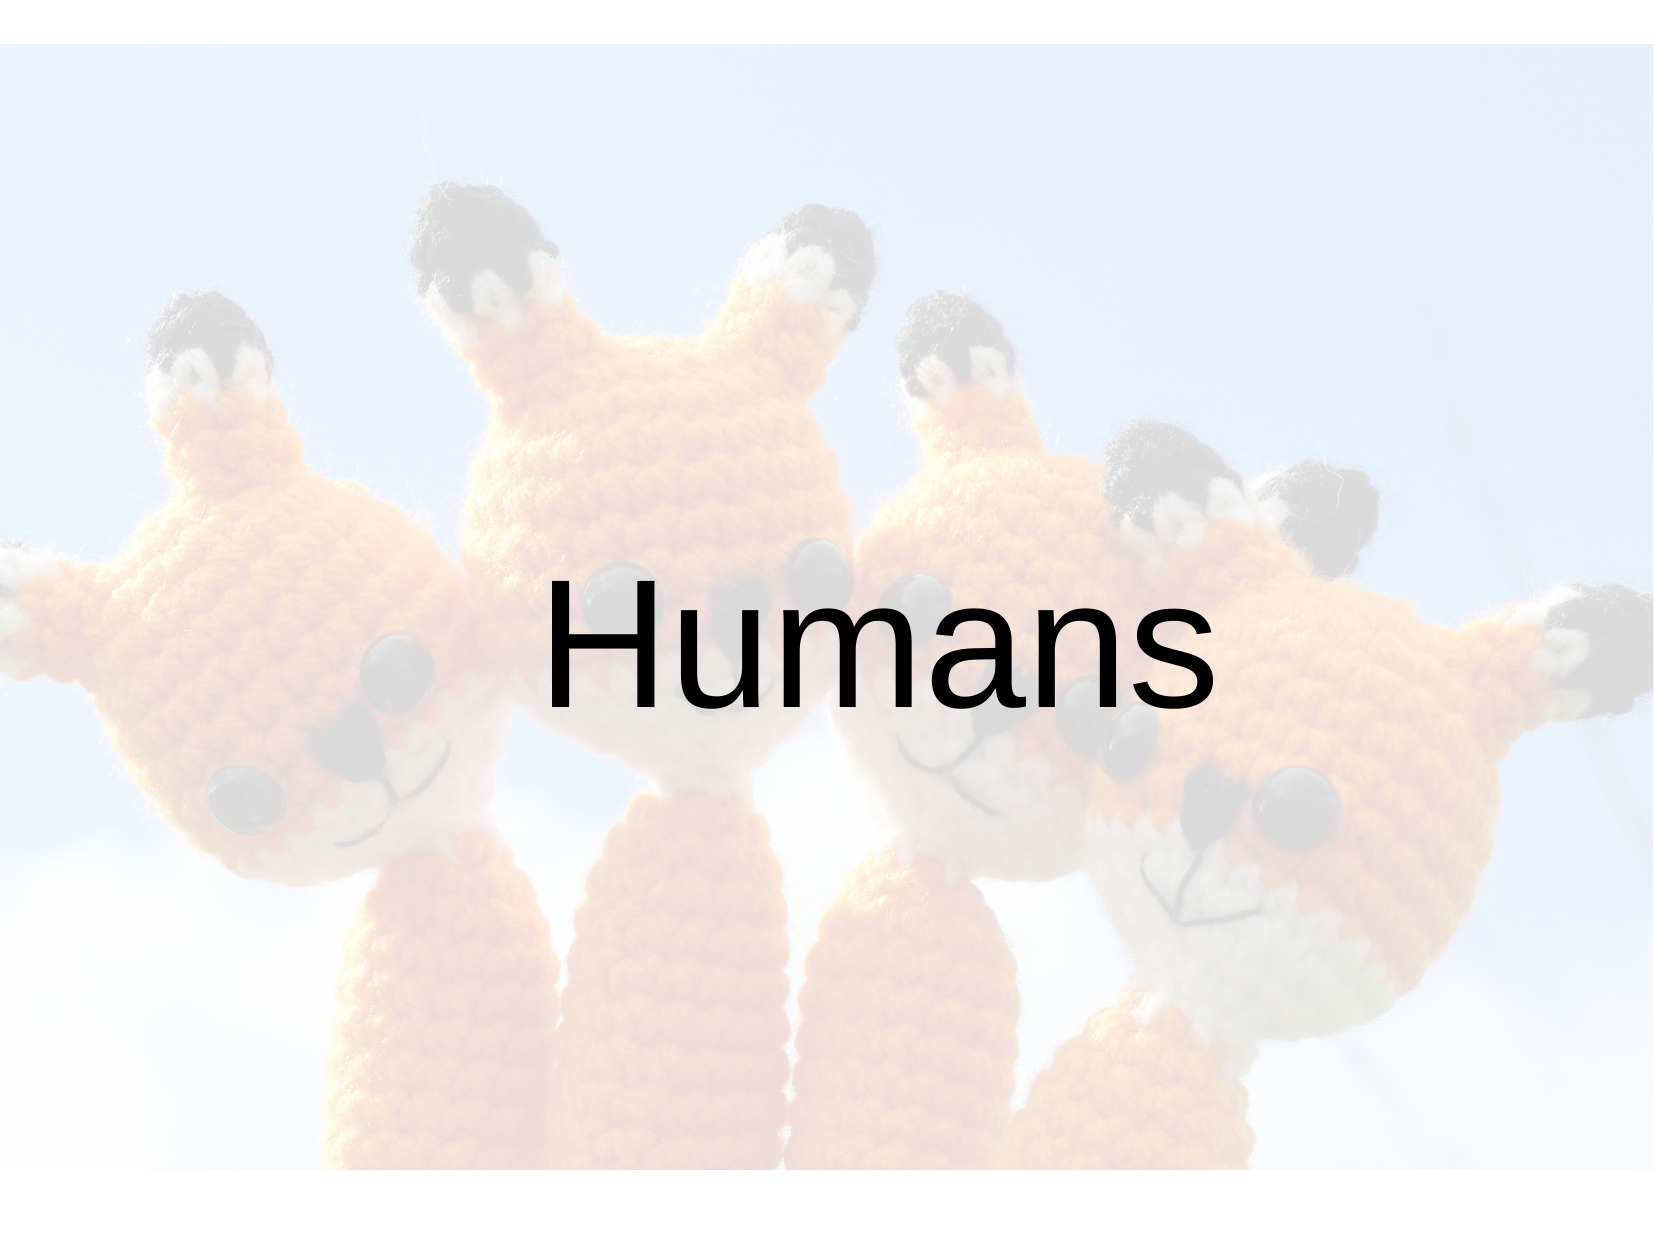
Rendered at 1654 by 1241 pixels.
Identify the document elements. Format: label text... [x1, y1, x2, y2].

title Humans [135, 540, 1624, 748]
picture [0, 44, 1654, 1171]
